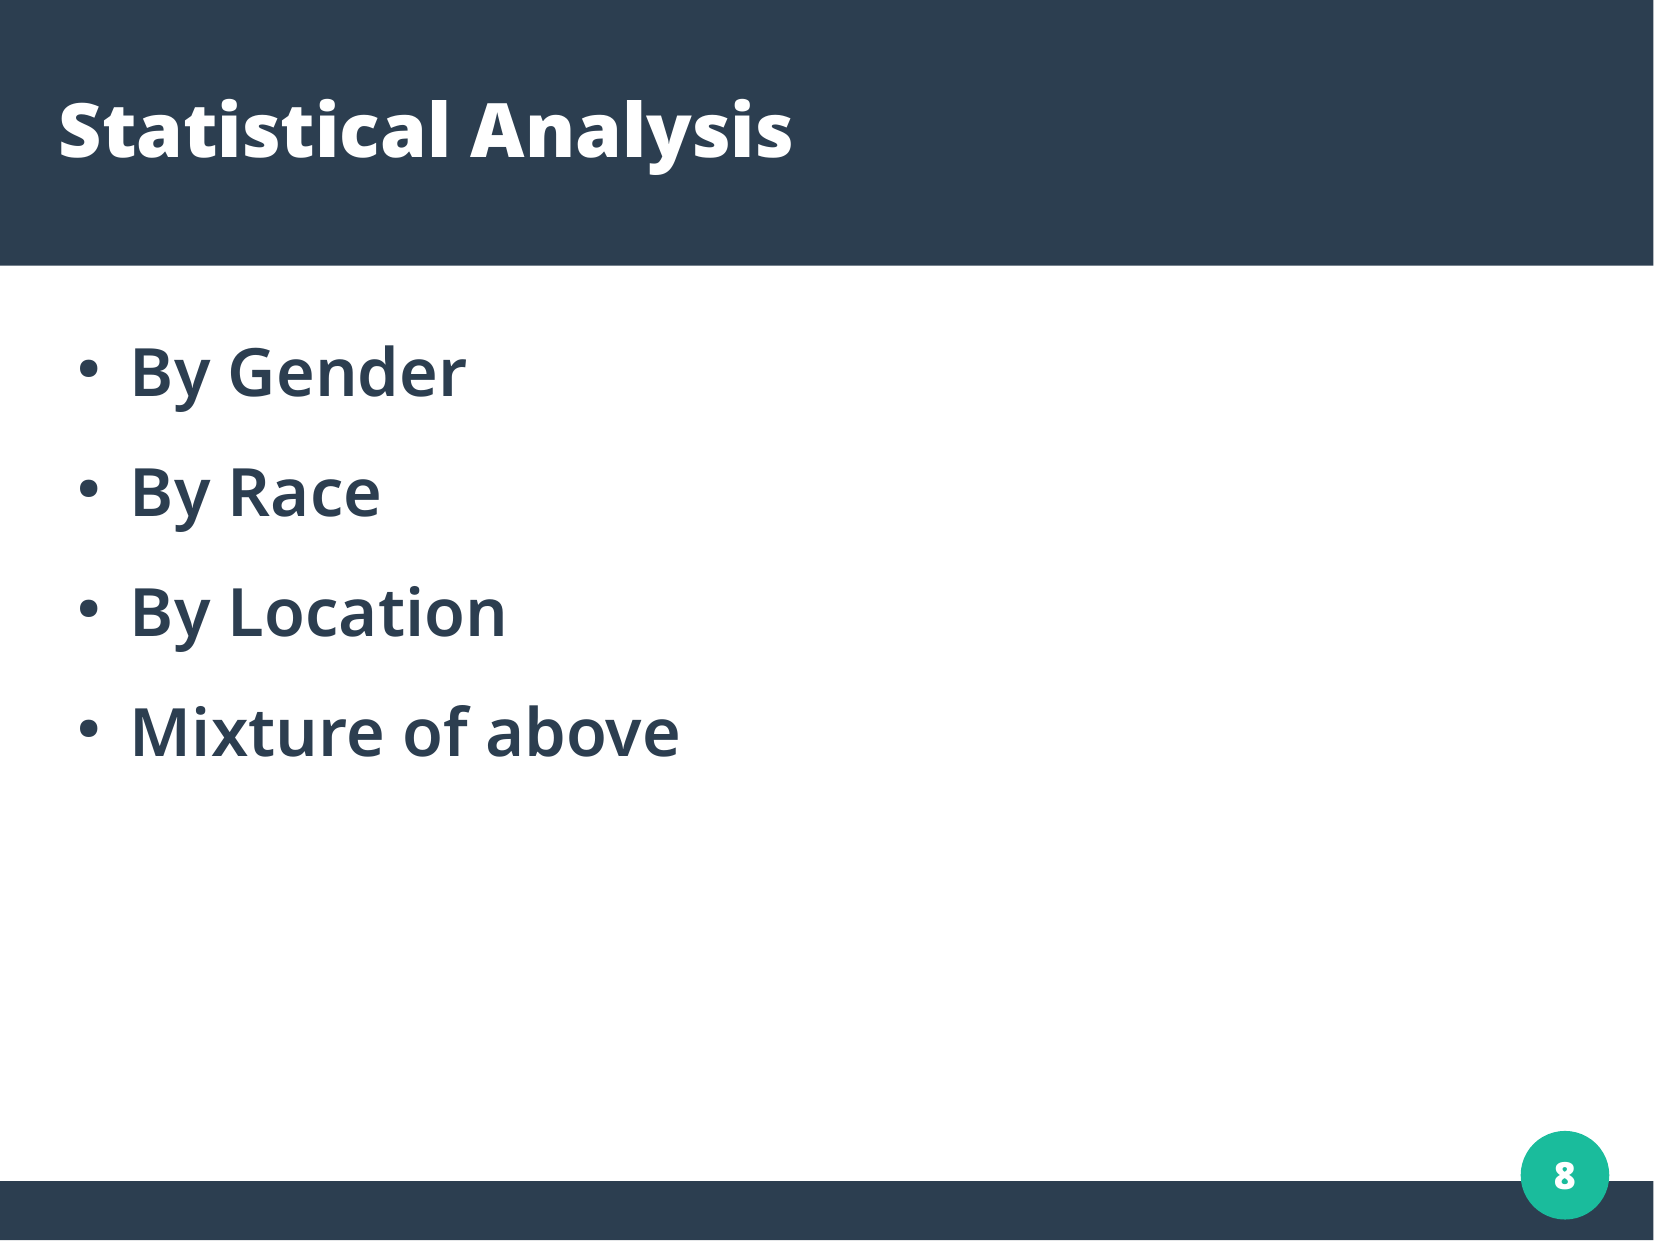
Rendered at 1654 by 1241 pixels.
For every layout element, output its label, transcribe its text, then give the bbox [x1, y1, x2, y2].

title Statistical Analysis [59, 49, 1595, 207]
list By Gender By Race By Location Mixture of above [59, 324, 1595, 1152]
